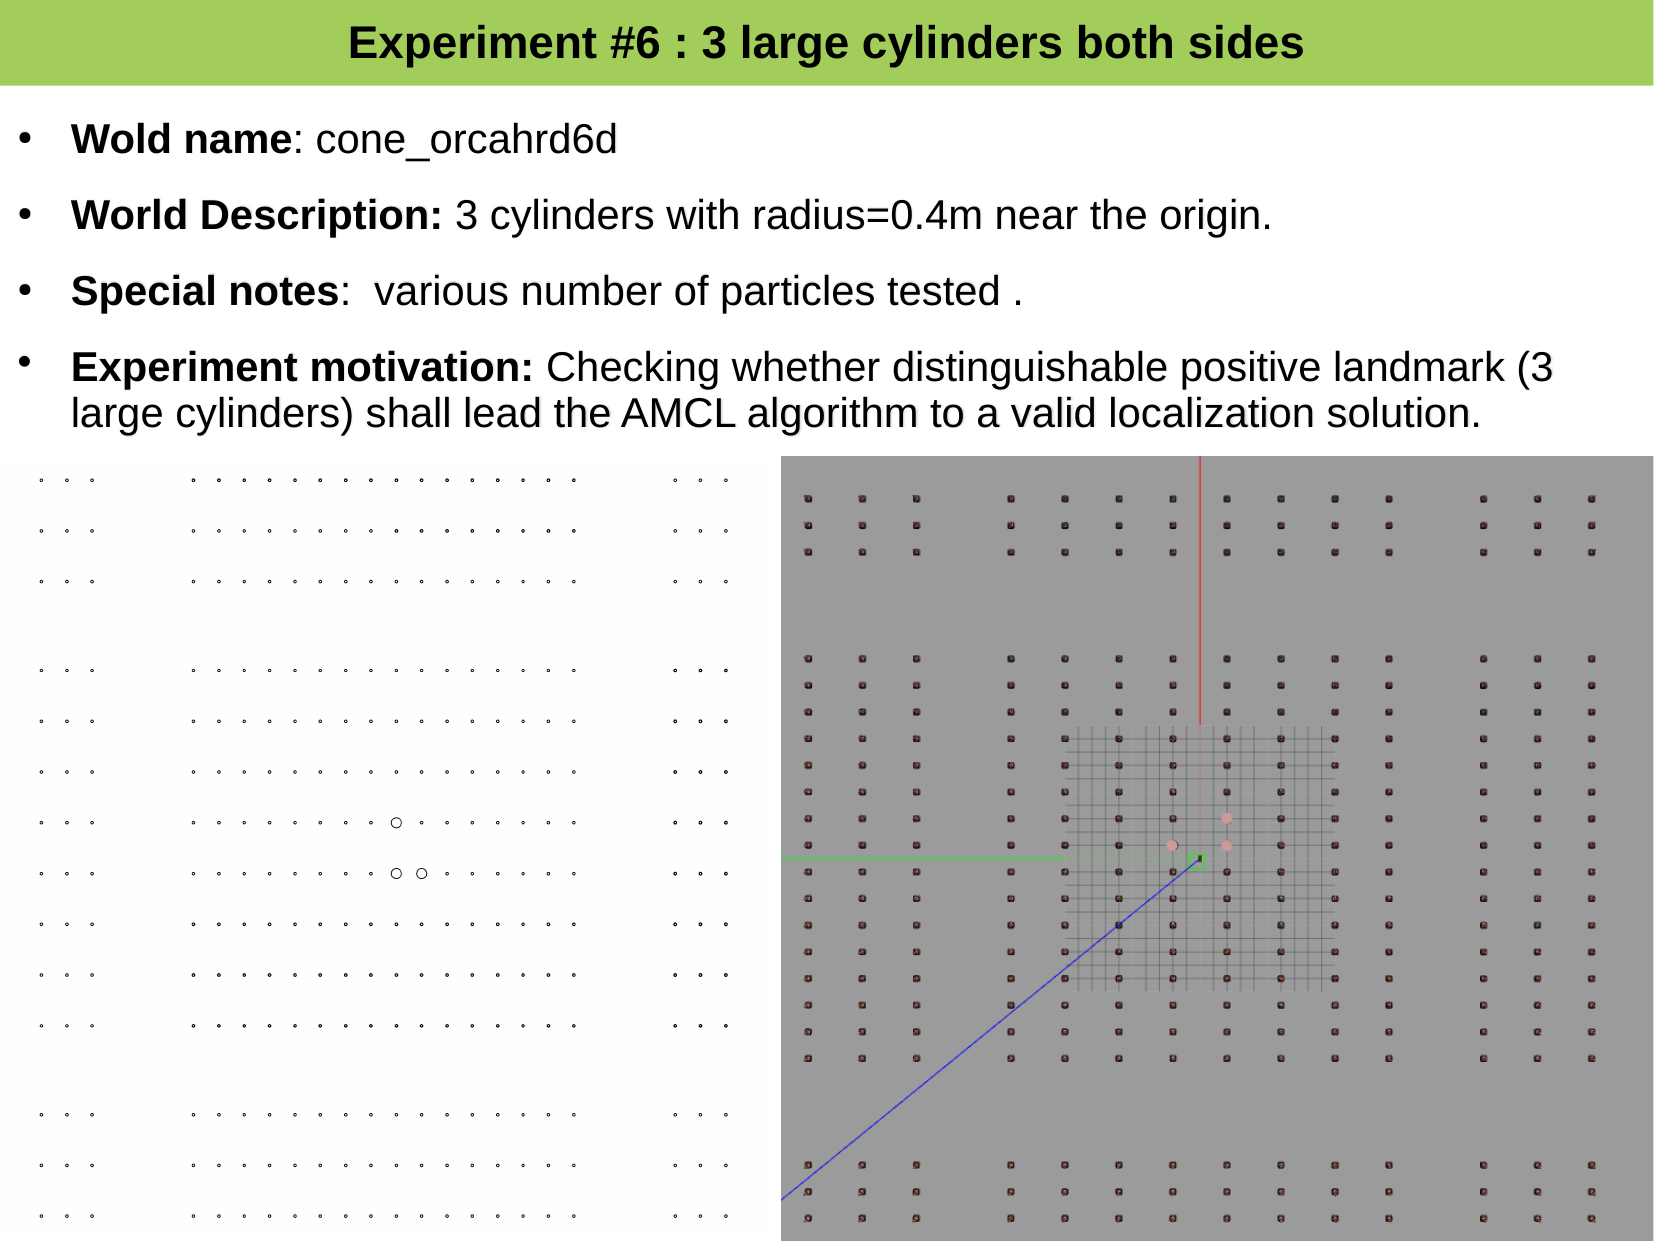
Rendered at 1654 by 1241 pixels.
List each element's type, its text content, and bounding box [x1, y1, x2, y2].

picture [781, 456, 1654, 1241]
title Experiment #6 : 3 large cylinders both sides [0, 0, 1654, 86]
picture [0, 464, 767, 1232]
list Wold name: cone_orcahrd6d World Description: 3 cylinders with radius=0.4m near the origin. Special notes: various number of particles tested . Experiment motivation: Checking whether distinguishable positive landmark (3 large cylinders) shall lead the AMCL algorithm to a valid localization solution. [0, 115, 1654, 1241]
